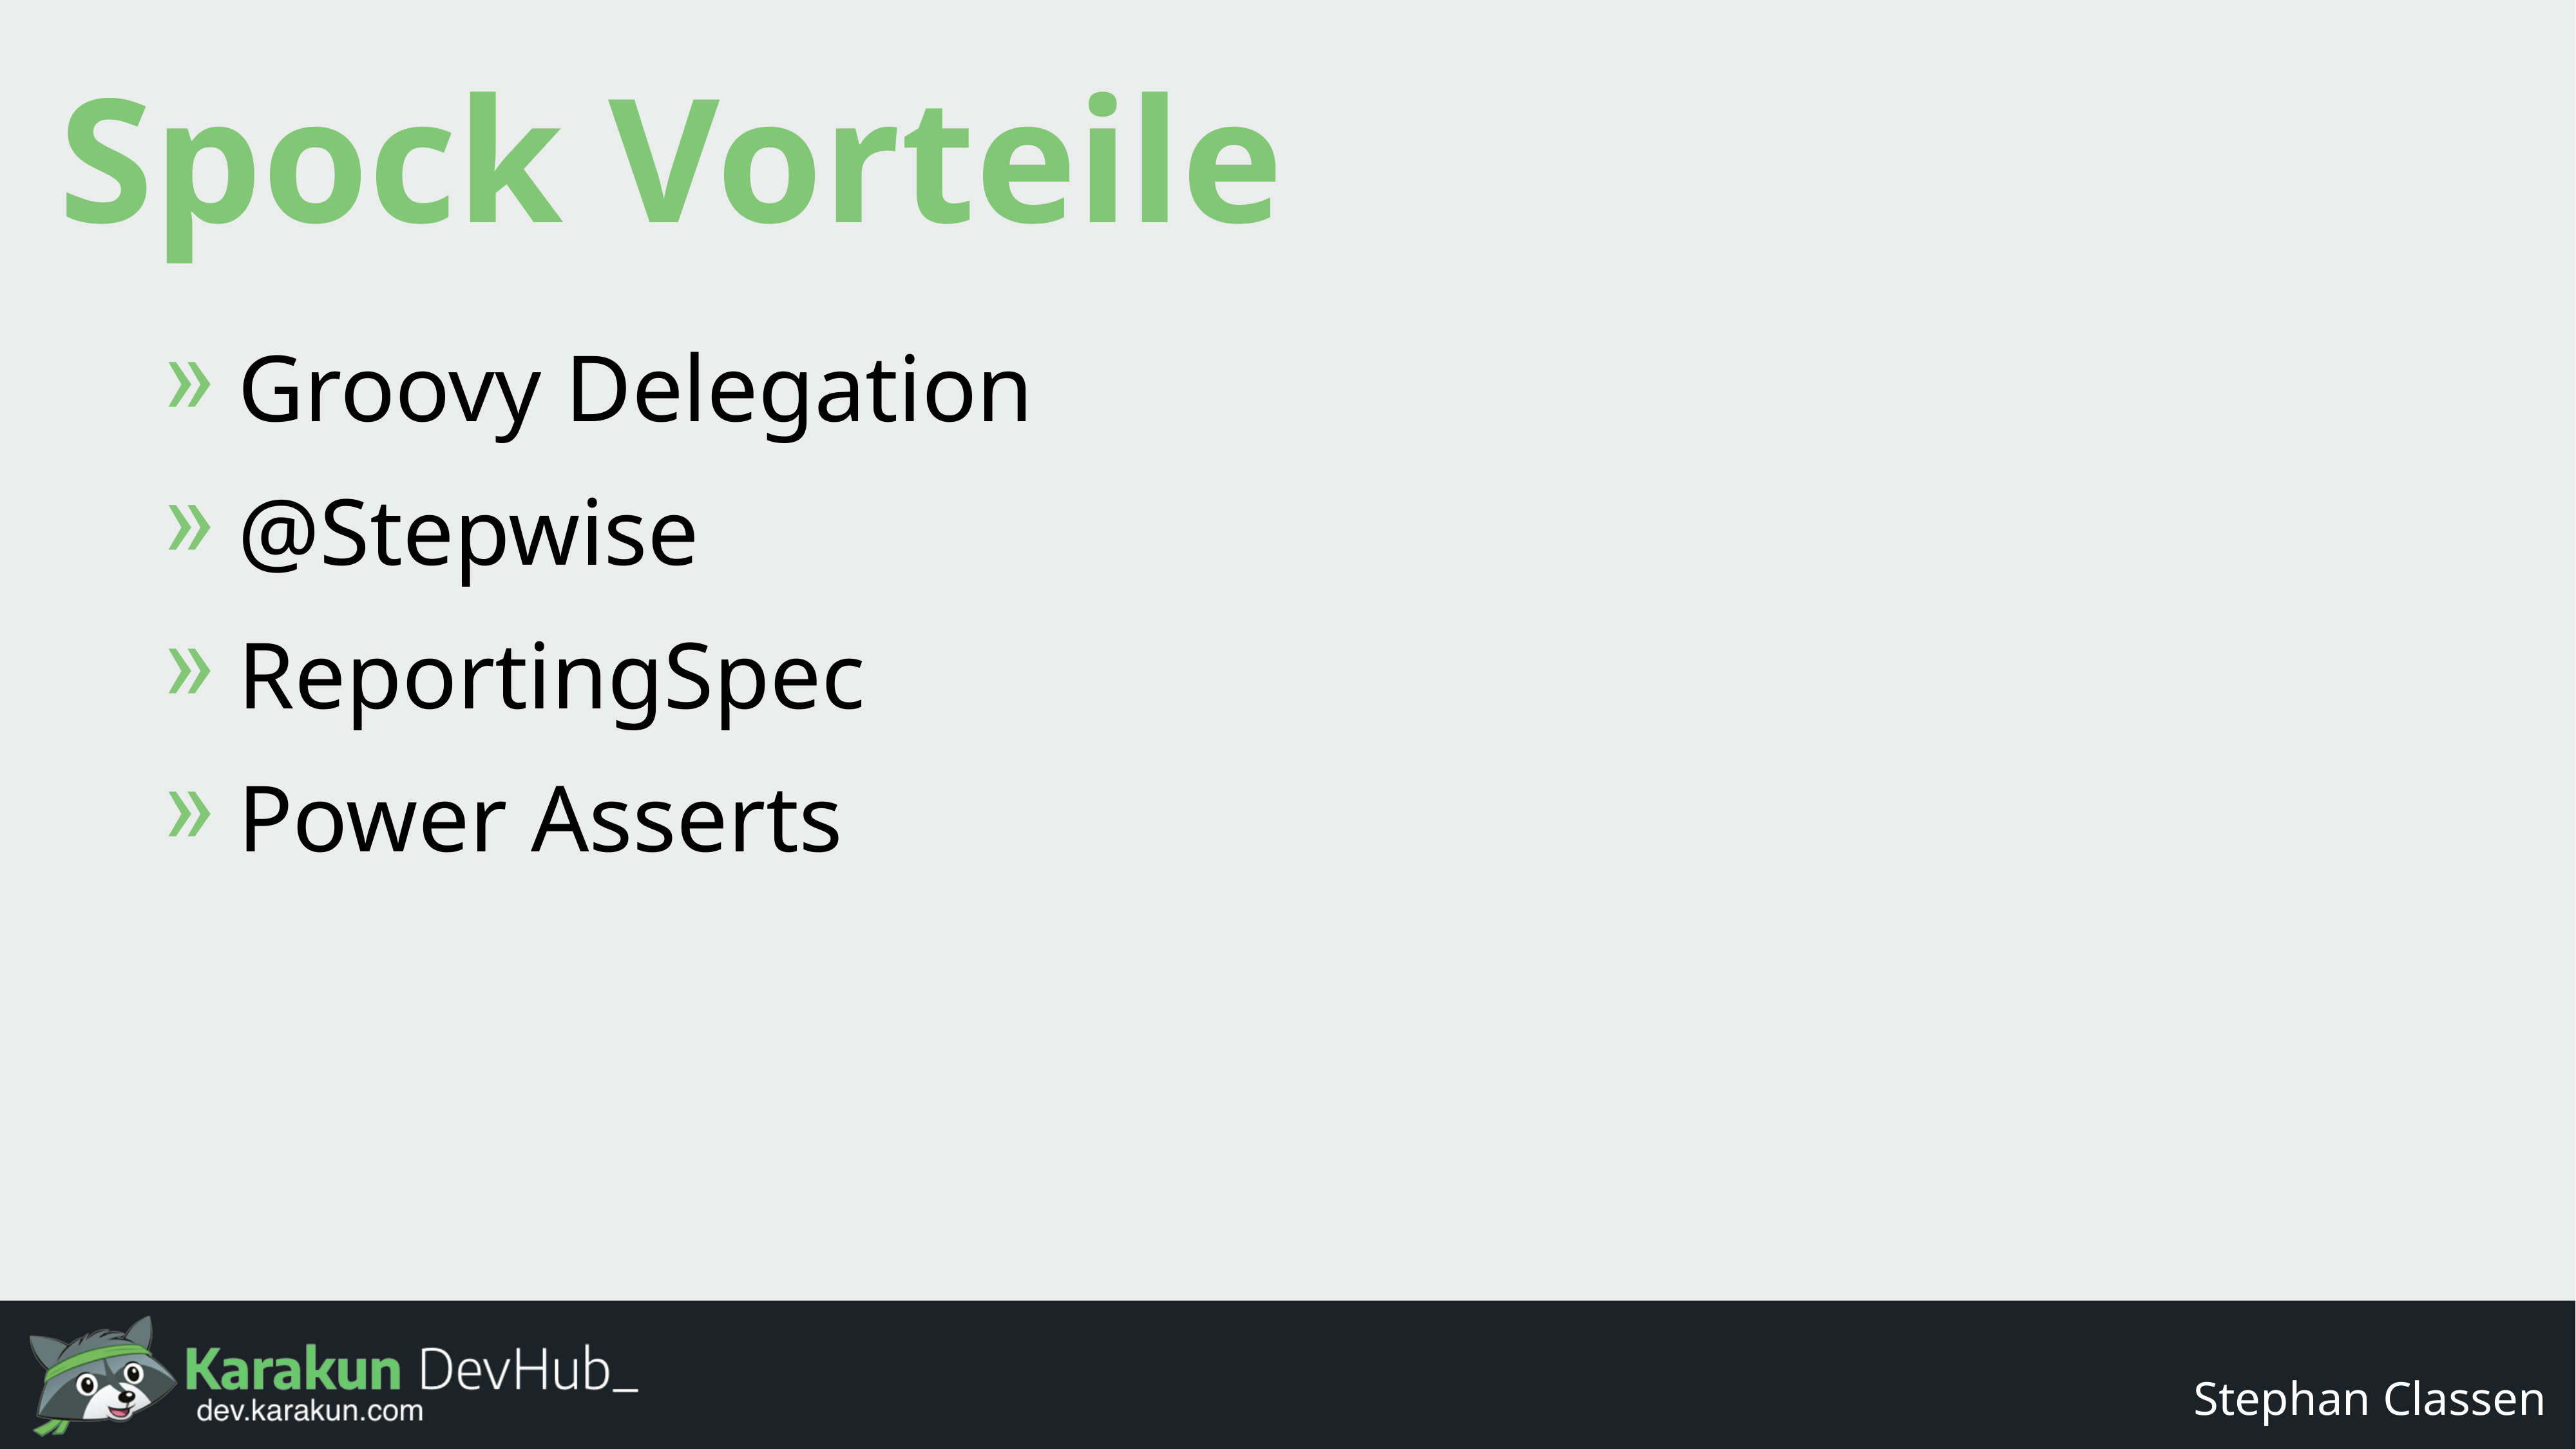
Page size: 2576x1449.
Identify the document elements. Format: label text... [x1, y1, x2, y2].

text_box Spock Vorteile [49, 34, 2523, 259]
text_box Stephan Classen [1795, 1361, 2557, 1434]
picture [30, 1316, 647, 1437]
text_box [0, 1300, 2575, 1449]
text_box Groovy Delegation @Stepwise ReportingSpec Power Asserts [152, 319, 2496, 1233]
